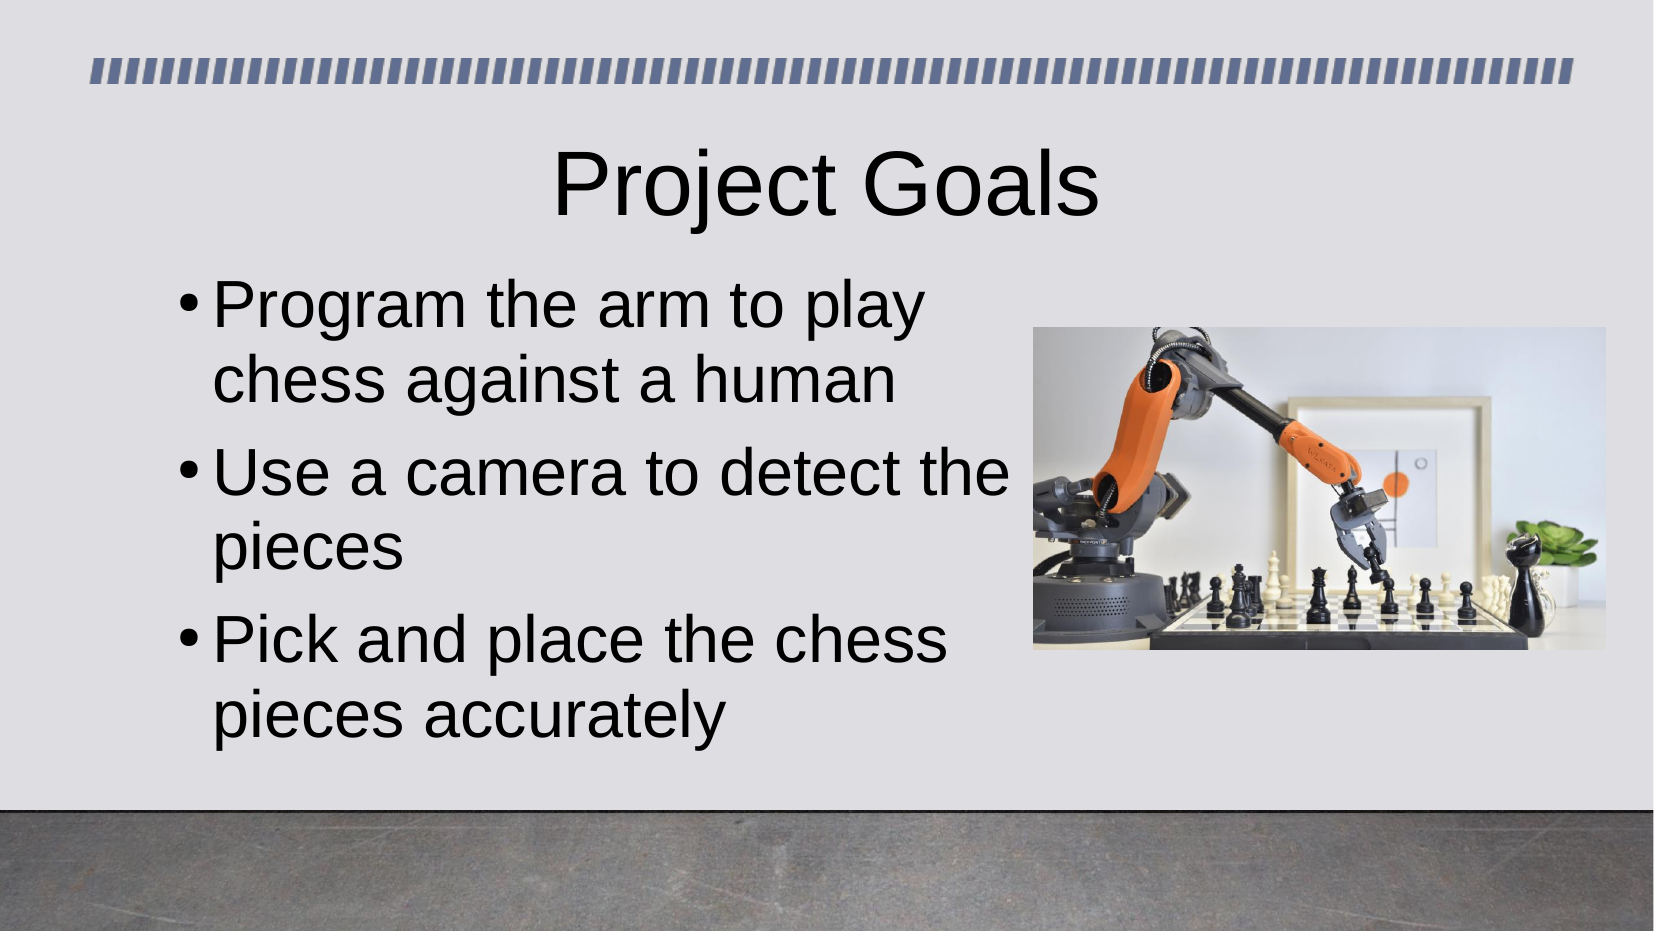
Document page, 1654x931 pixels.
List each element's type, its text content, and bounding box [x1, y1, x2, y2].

picture [1033, 327, 1606, 650]
picture [0, 810, 1654, 931]
title Project Goals [82, 106, 1571, 262]
picture [88, 58, 1575, 84]
text_box [0, 0, 1654, 810]
subtitle Program the arm to play chess against a human Use a camera to detect the pieces Pick and place the chess pieces accurately [177, 261, 1034, 758]
